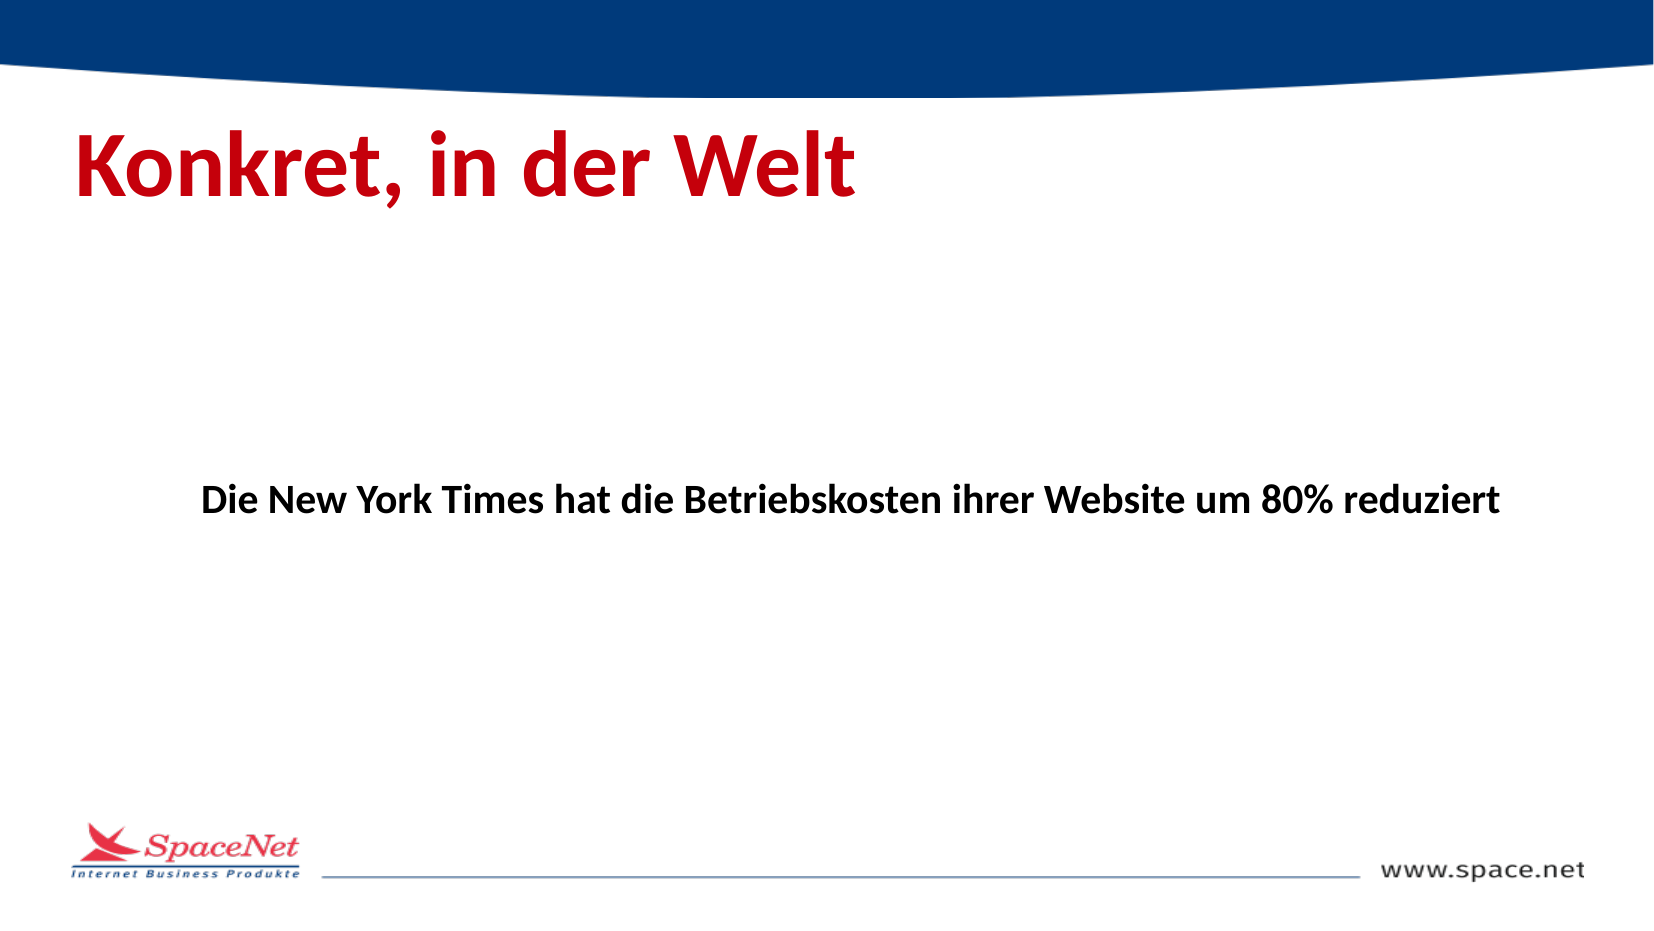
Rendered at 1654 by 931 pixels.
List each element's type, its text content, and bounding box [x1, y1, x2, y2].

text_box Konkret, in der Welt [60, 95, 1583, 223]
text_box Die New York Times hat die Betriebskosten ihrer Website um 80% reduziert [84, 223, 1583, 530]
